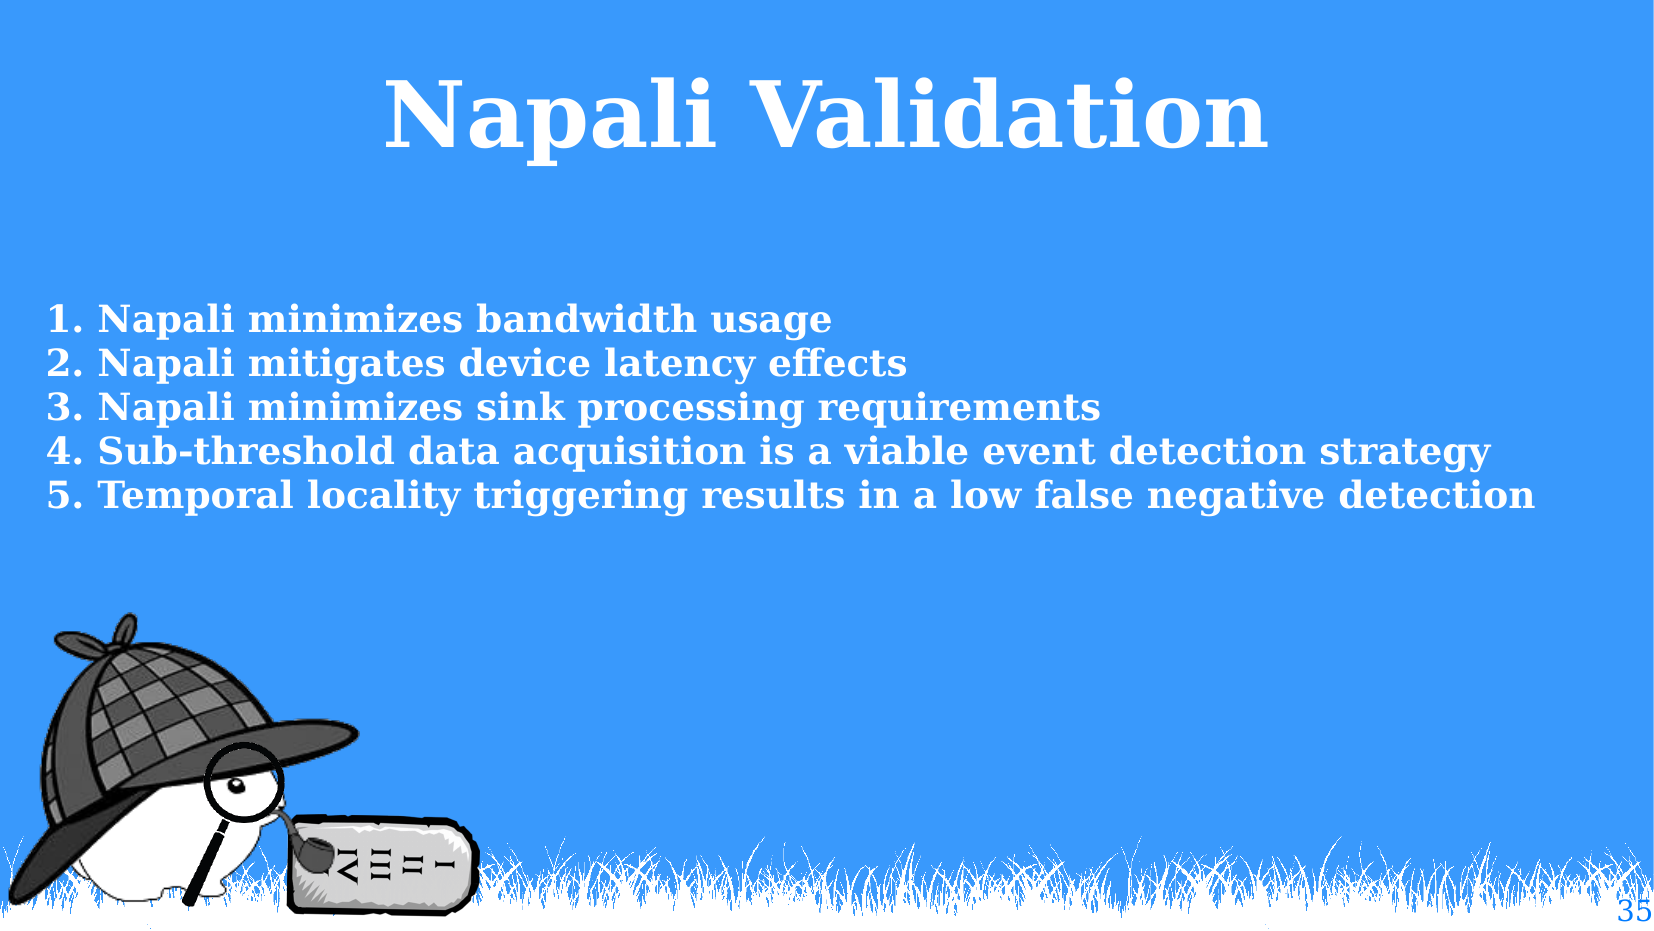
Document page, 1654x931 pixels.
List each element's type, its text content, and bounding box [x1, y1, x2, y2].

title Napali Validation [82, 37, 1571, 193]
picture [0, 0, 1654, 931]
text_box 1. Napali minimizes bandwidth usage 2. Napali mitigates device latency effects 3. Napali minimizes sink processing requirements 4. Sub-threshold data acquisition is a viable event detection strategy 5. Temporal locality triggering results in a low false negative detection [30, 290, 1654, 567]
